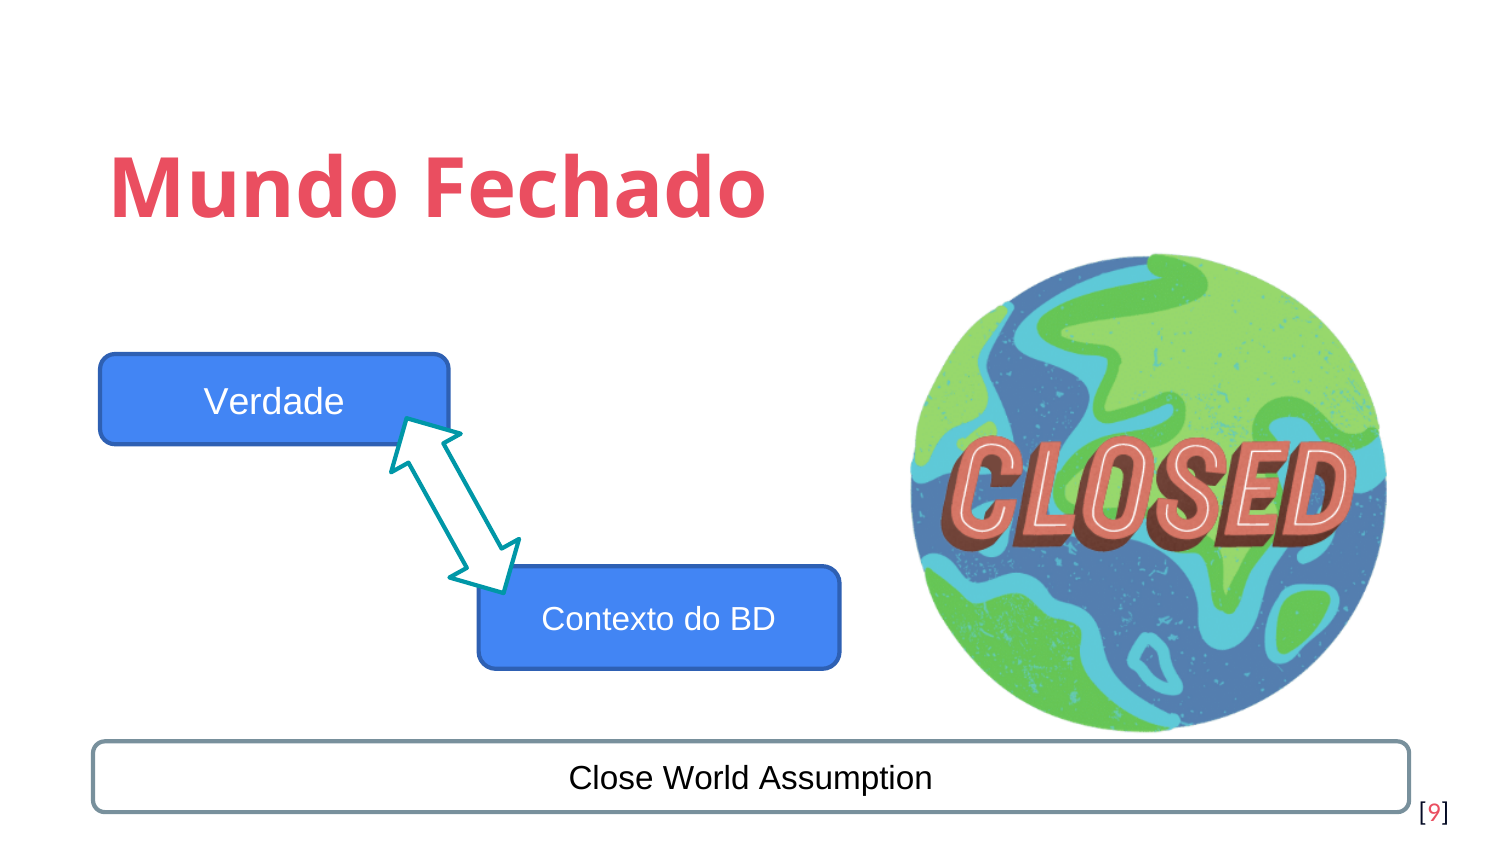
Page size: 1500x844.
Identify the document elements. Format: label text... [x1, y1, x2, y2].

slide_number [9] [1403, 779, 1494, 844]
picture [892, 242, 1405, 742]
text_box Contexto do BD [478, 566, 840, 669]
text_box Verdade [100, 353, 449, 445]
text_box [391, 418, 520, 594]
text_box Close World Assumption [93, 741, 1410, 813]
text_box Mundo Fechado [92, 104, 1408, 243]
